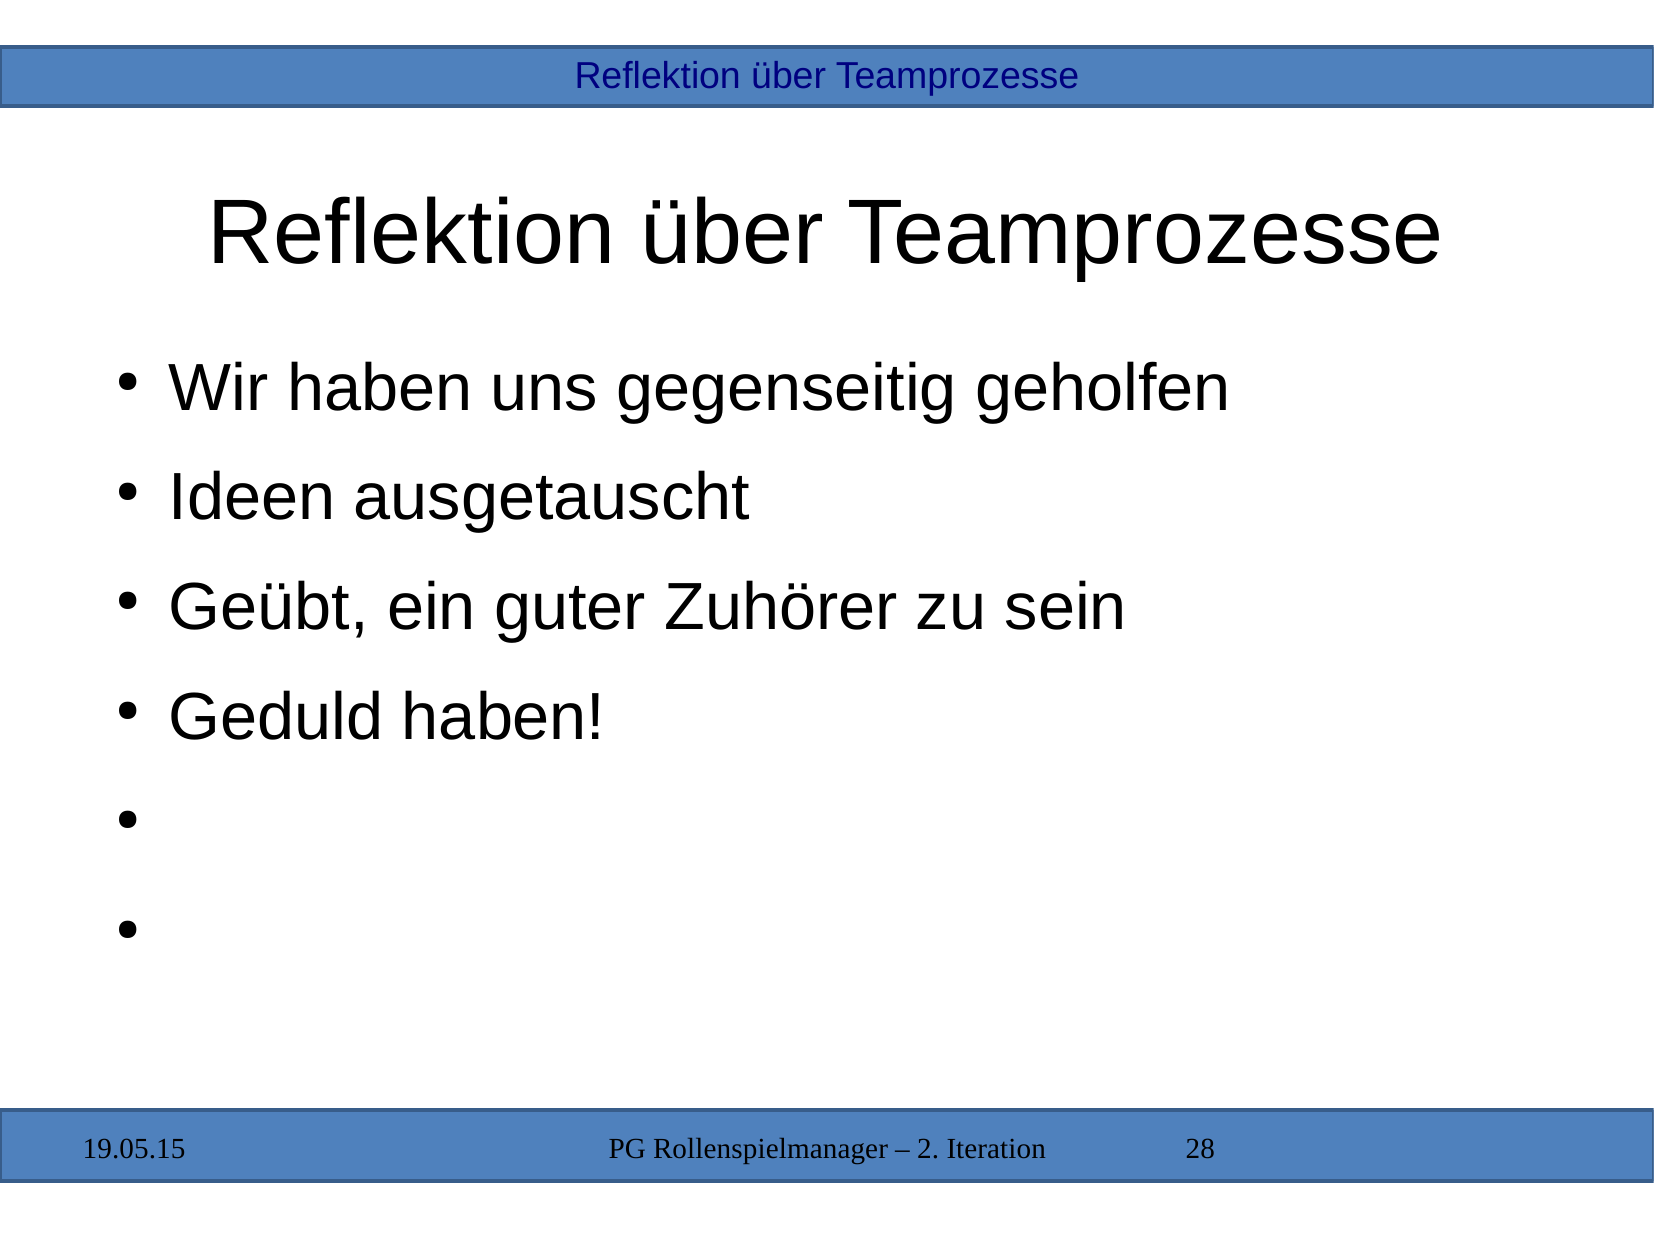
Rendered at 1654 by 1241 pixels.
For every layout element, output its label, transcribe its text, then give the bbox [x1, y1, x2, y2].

text_box [1185, 1129, 1571, 1216]
list Wir haben uns gegenseitig geholfen Ideen ausgetauscht Geübt, ein guter Zuhörer zu sein Geduld haben! [80, 343, 1536, 1063]
text_box 19.05.15 [82, 1129, 468, 1216]
text_box PG Rollenspielmanager – 2. Iteration [565, 1129, 1090, 1216]
text_box Reflektion über Teamprozesse [0, 47, 1654, 105]
title Reflektion über Teamprozesse [82, 123, 1571, 331]
